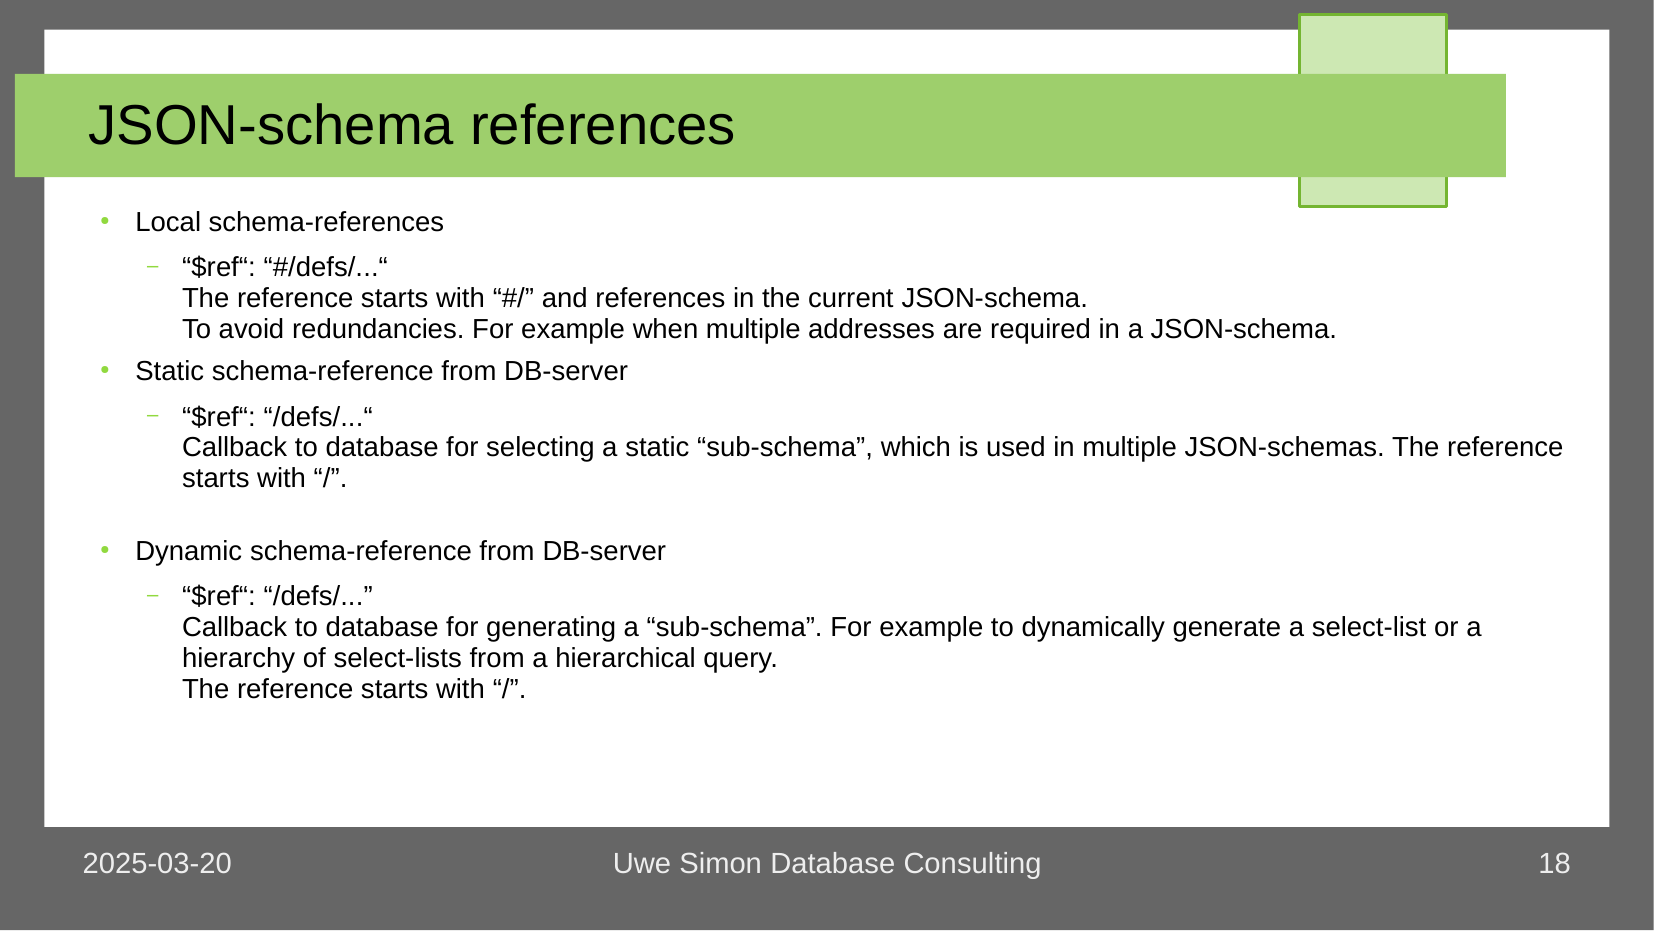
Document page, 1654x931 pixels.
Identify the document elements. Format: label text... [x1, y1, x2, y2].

title JSON-schema references [88, 73, 1506, 178]
list Local schema-references “$ref“: “#/defs/...“ The reference starts with “#/” and references in the current JSON-schema. To avoid redundancies. For example when multiple addresses are required in a JSON-schema. Static schema-reference from DB-server “$ref“: “/defs/...“ Callback to database for selecting a static “sub-schema”, which is used in multiple JSON-schemas. The reference starts with “/”. Dynamic schema-reference from DB-server “$ref“: “/defs/...” Callback to database for generating a “sub-schema”. For example to dynamically generate a select-list or a hierarchy of select-lists from a hierarchical query. The reference starts with “/”. [88, 206, 1565, 739]
